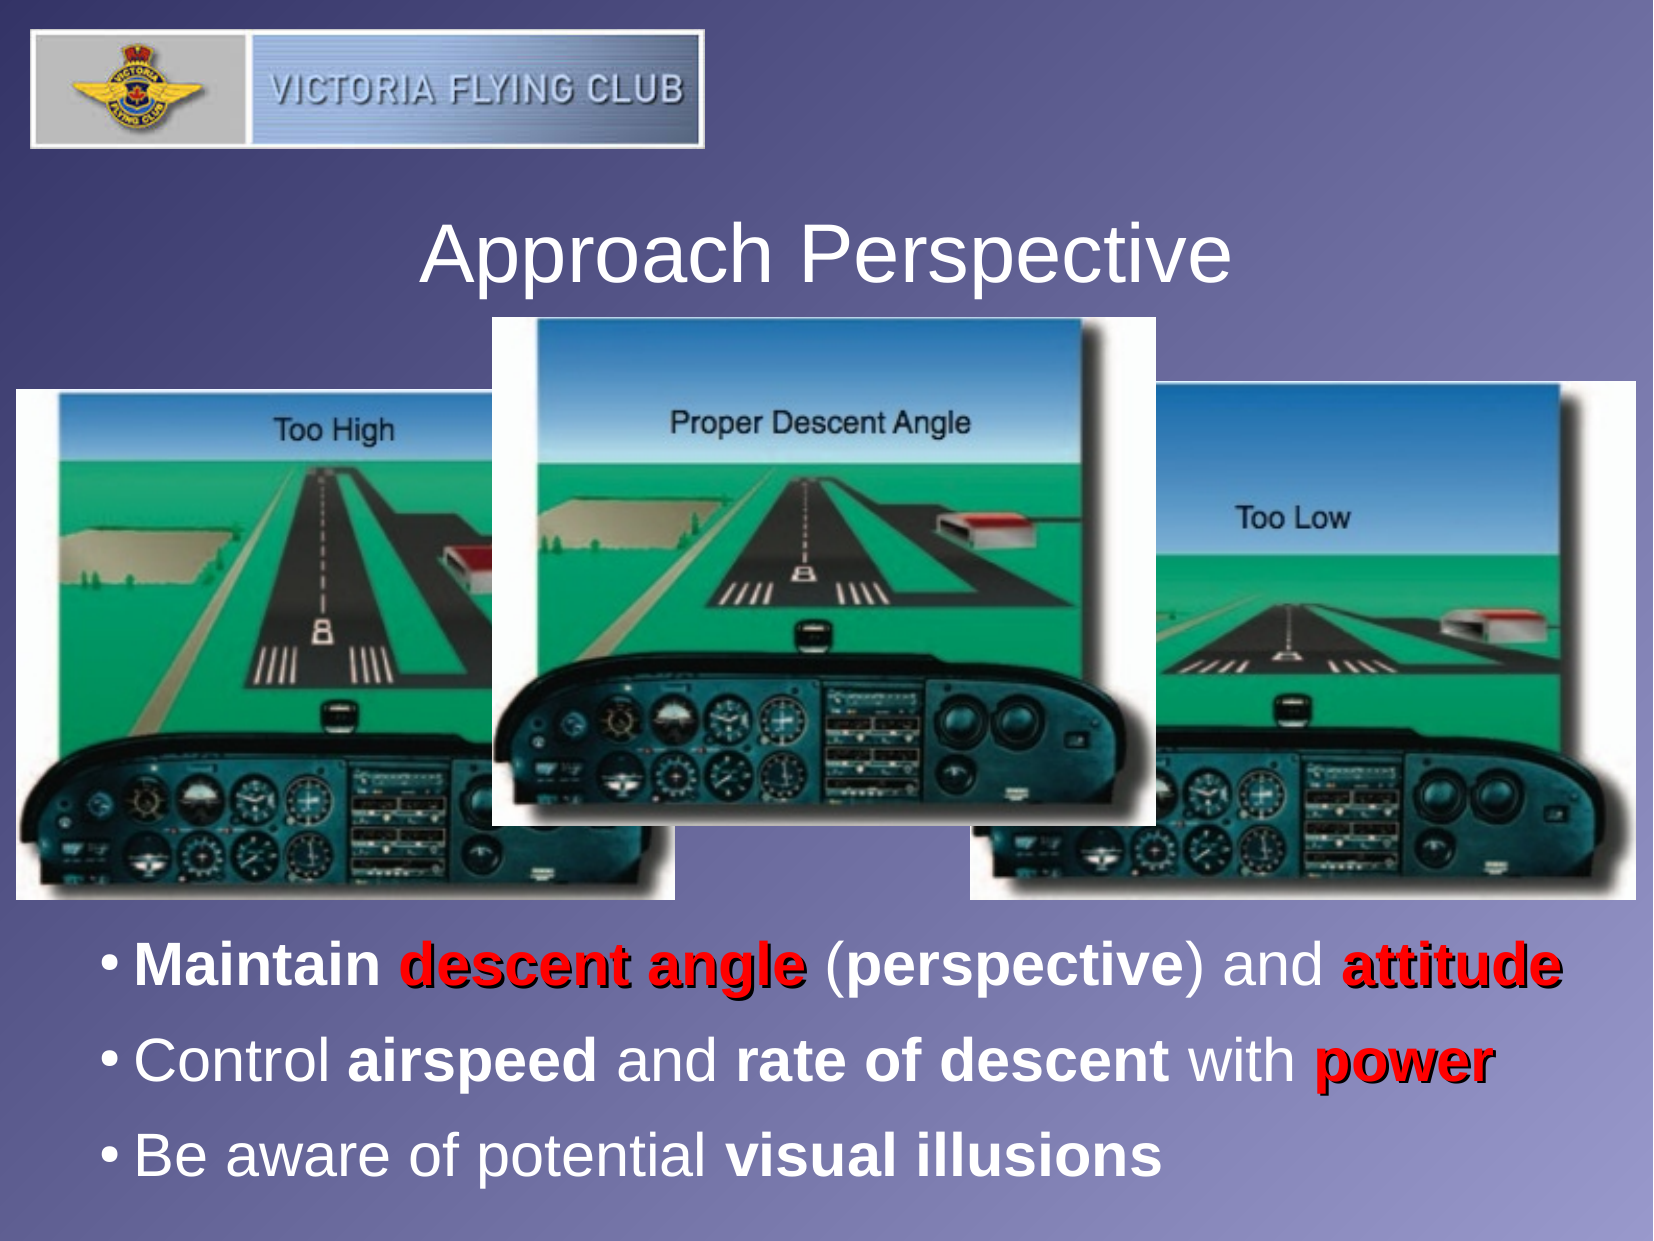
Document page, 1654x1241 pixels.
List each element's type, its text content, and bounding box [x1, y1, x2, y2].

title Approach Perspective [82, 150, 1571, 358]
list Maintain descent angle (perspective) and attitude Control airspeed and rate of descent with power Be aware of potential visual illusions [82, 930, 1571, 1201]
picture [16, 317, 1636, 901]
picture [30, 29, 705, 149]
